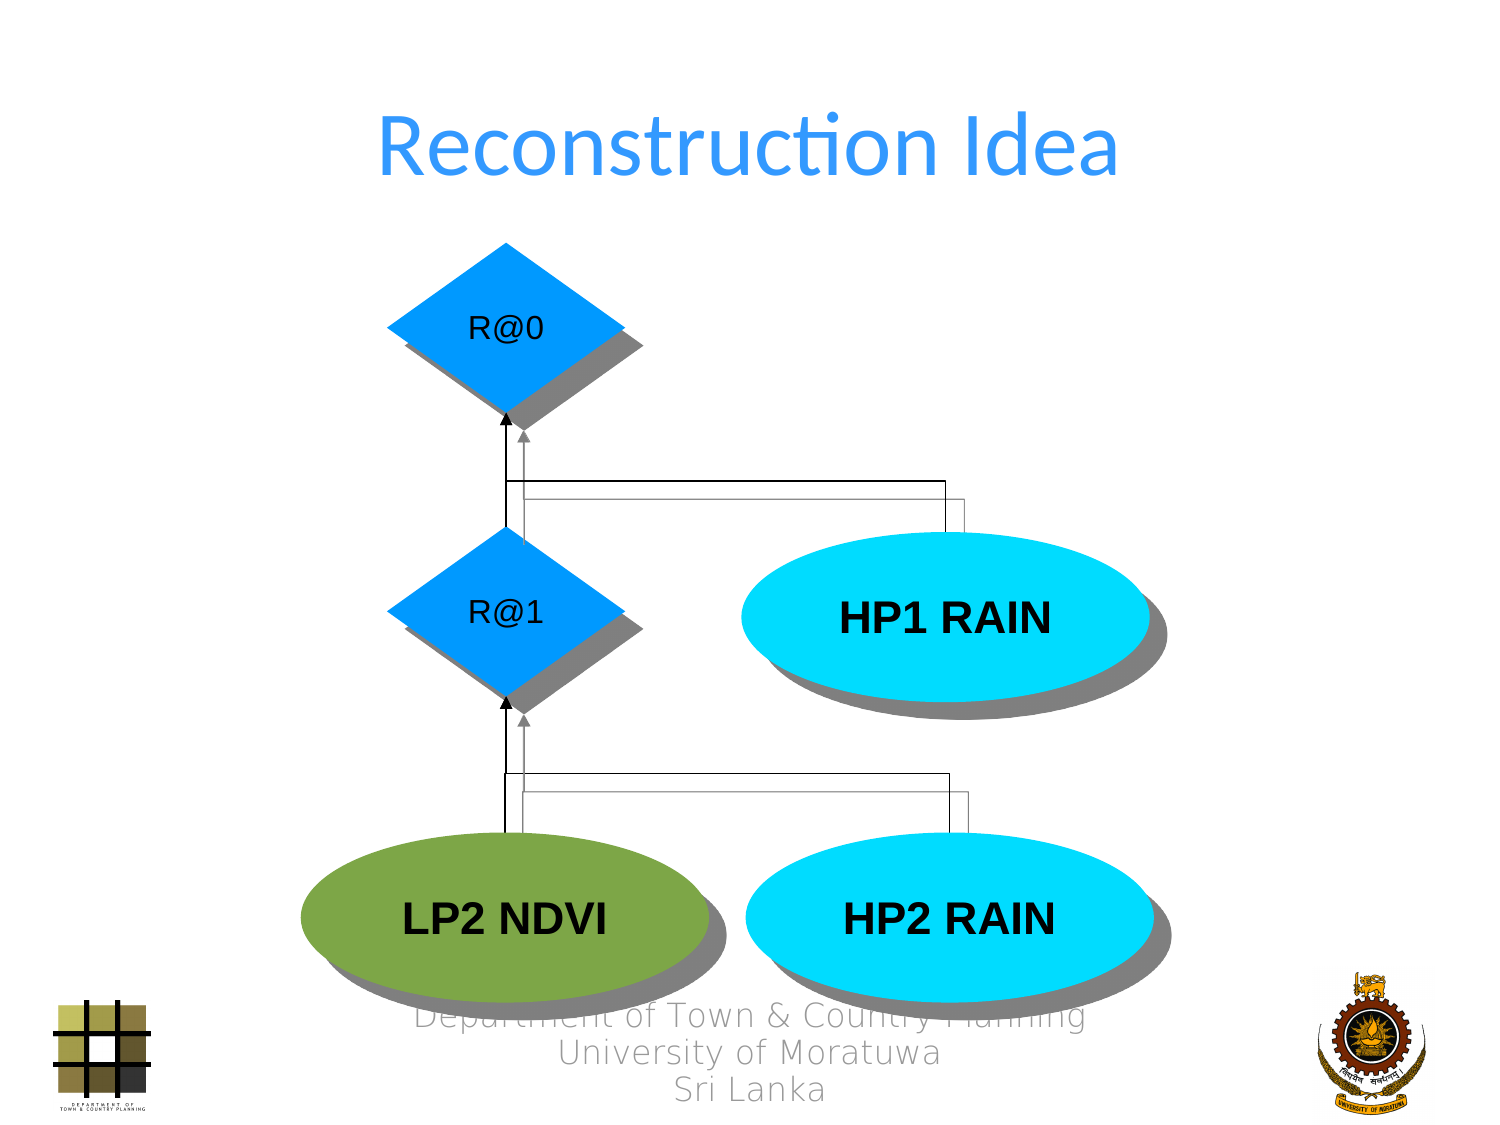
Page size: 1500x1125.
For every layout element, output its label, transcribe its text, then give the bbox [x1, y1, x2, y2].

text_box R@1 [386, 526, 626, 696]
text_box R@0 [386, 242, 626, 413]
text_box HP2 RAIN [745, 832, 1154, 1003]
picture [1312, 966, 1435, 1125]
picture [53, 1000, 151, 1111]
title Reconstruction Idea [75, 21, 1426, 257]
text_box LP2 NDVI [300, 832, 710, 1003]
text_box HP1 RAIN [741, 532, 1150, 703]
